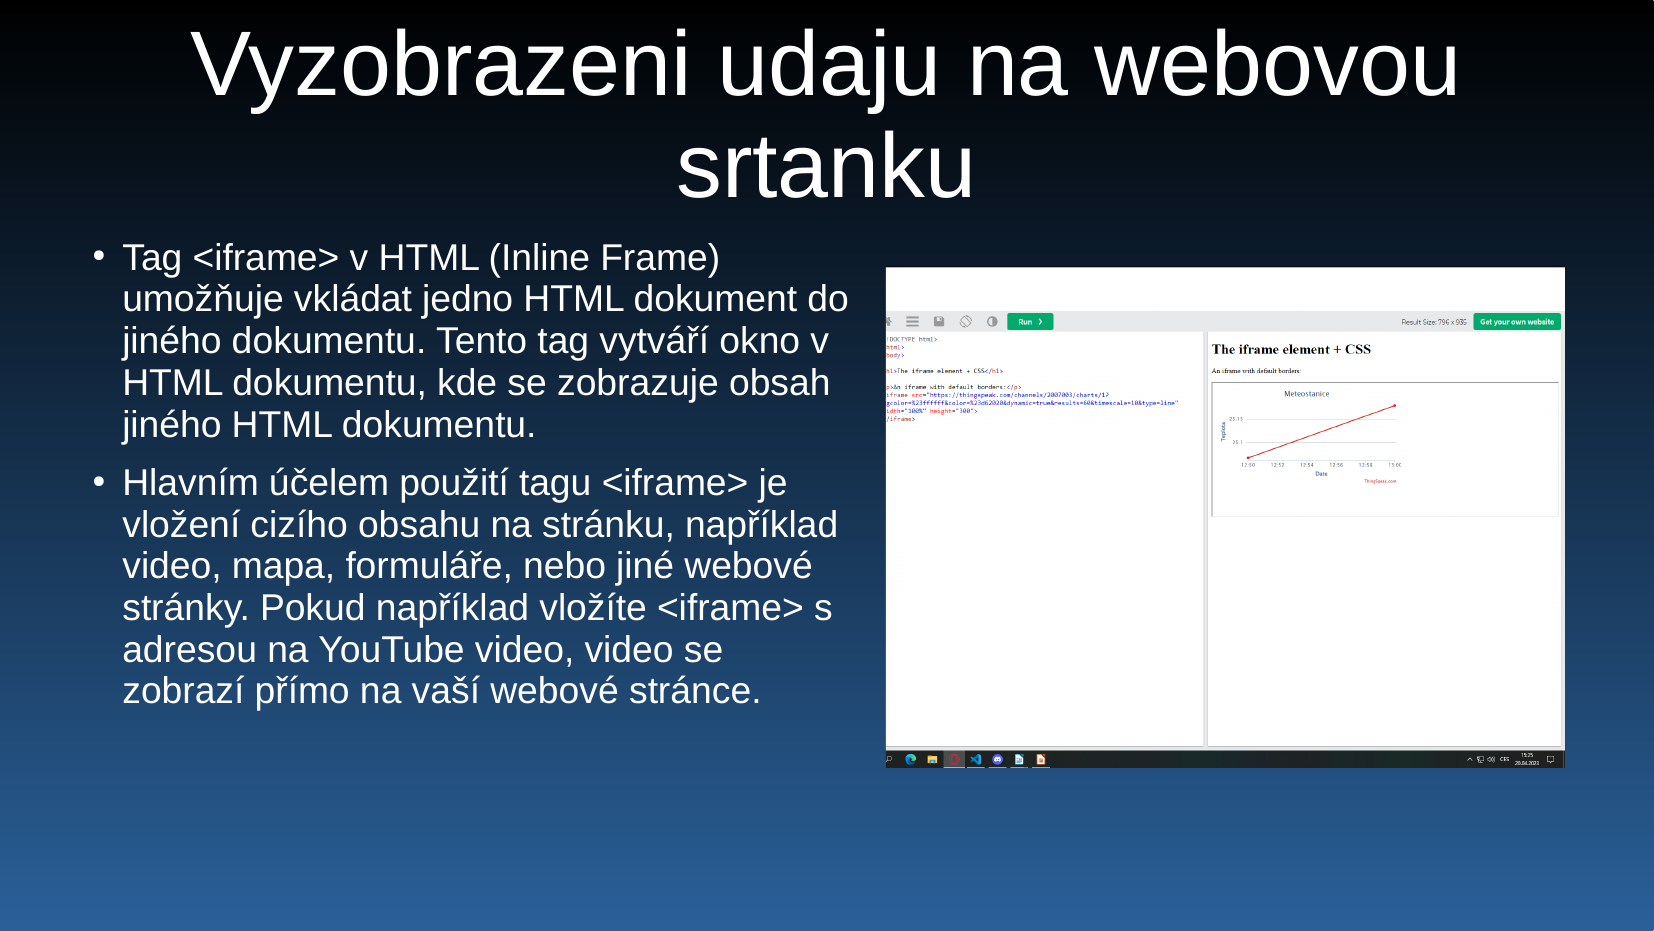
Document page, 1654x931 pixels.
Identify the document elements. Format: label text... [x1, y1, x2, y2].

list Tag <iframe> v HTML (Inline Frame) umožňuje vkládat jedno HTML dokument do jiného dokumentu. Tento tag vytváří okno v HTML dokumentu, kde se zobrazuje obsah jiného HTML dokumentu. Hlavním účelem použití tagu <iframe> je vložení cizího obsahu na stránku, například video, mapa, formuláře, nebo jiné webové stránky. Pokud například vložíte <iframe> s adresou na YouTube video, video se zobrazí přímo na vaší webové stránce. [82, 236, 857, 776]
title Vyzobrazeni udaju na webovou srtanku [82, 12, 1571, 218]
picture [885, 265, 1565, 768]
